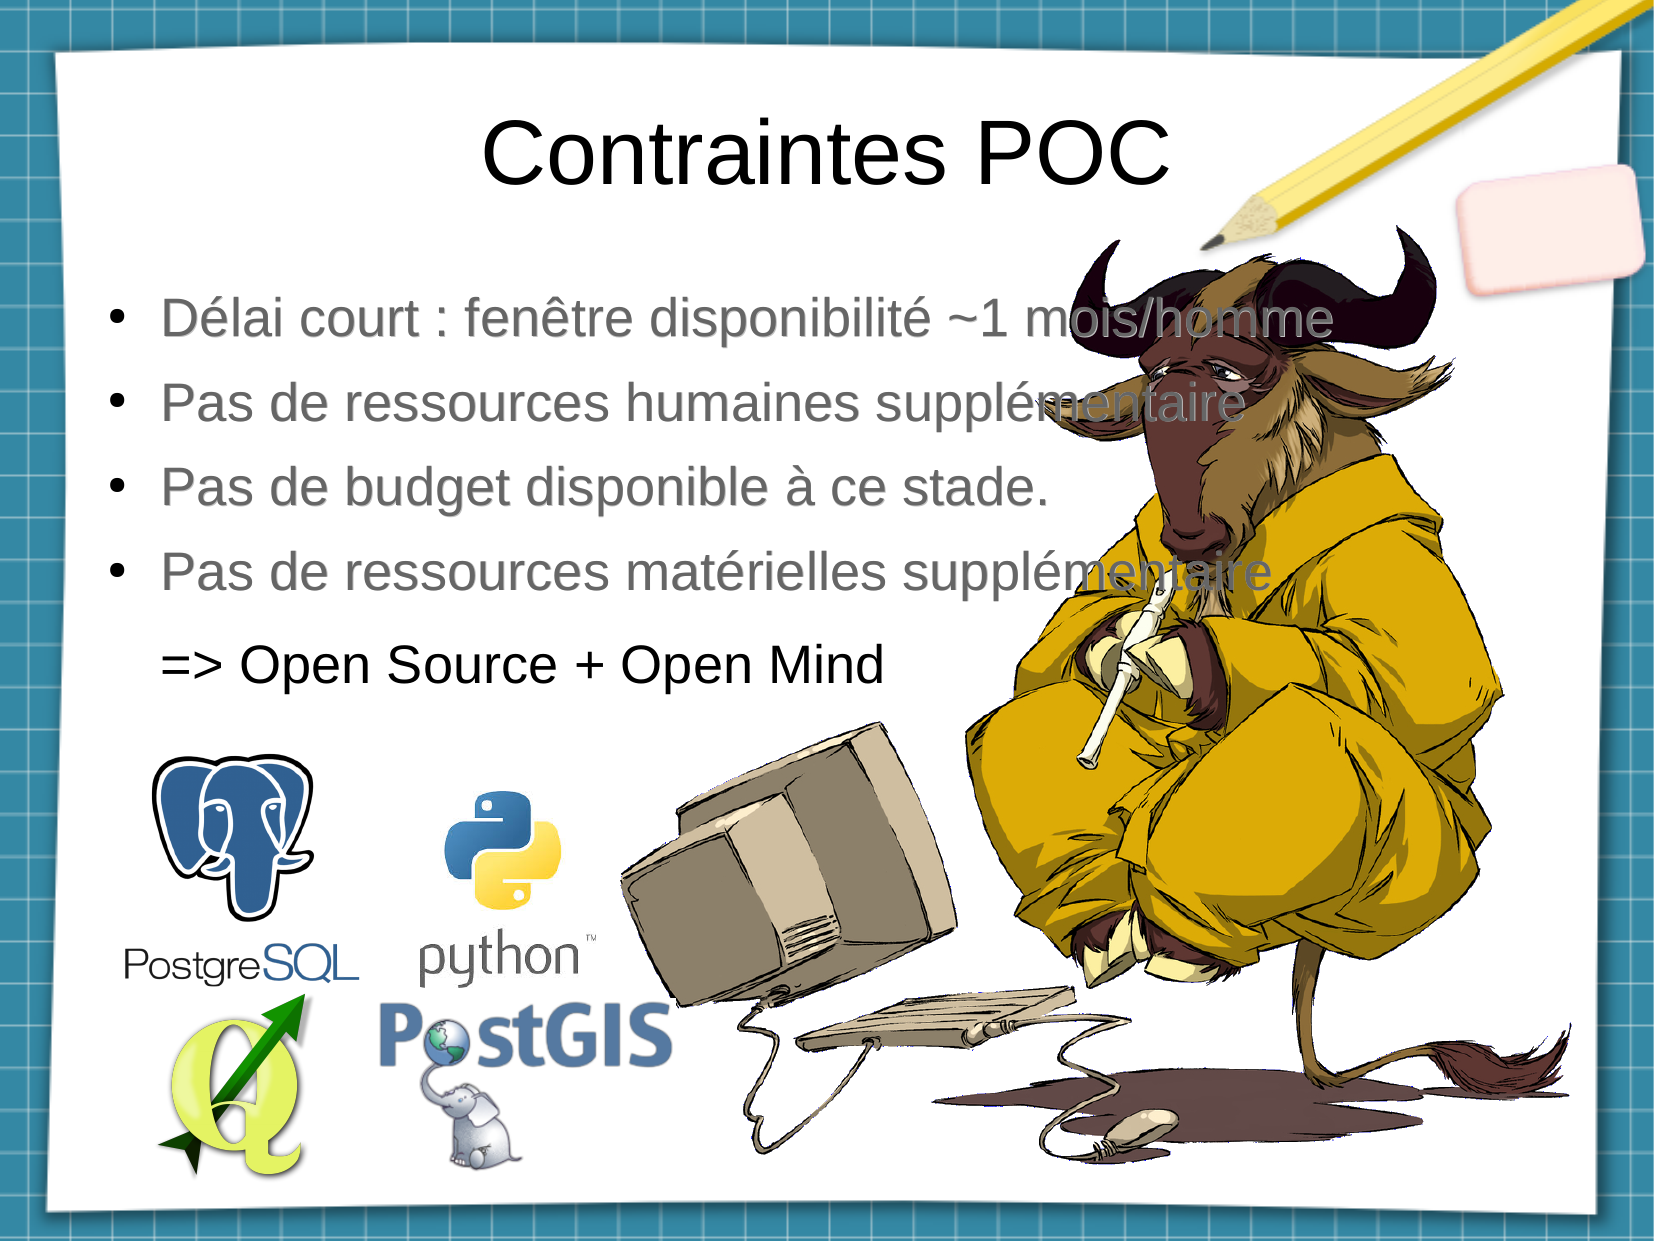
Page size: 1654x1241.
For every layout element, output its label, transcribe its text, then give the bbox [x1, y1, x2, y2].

picture [0, 0, 1654, 1241]
list Délai court : fenêtre disponibilité ~1 mois/homme Pas de ressources humaines supplémentaire Pas de budget disponible à ce stade. Pas de ressources matérielles supplémentaire => Open Source + Open Mind [90, 287, 1579, 1007]
title Contraintes POC [82, 49, 1571, 257]
